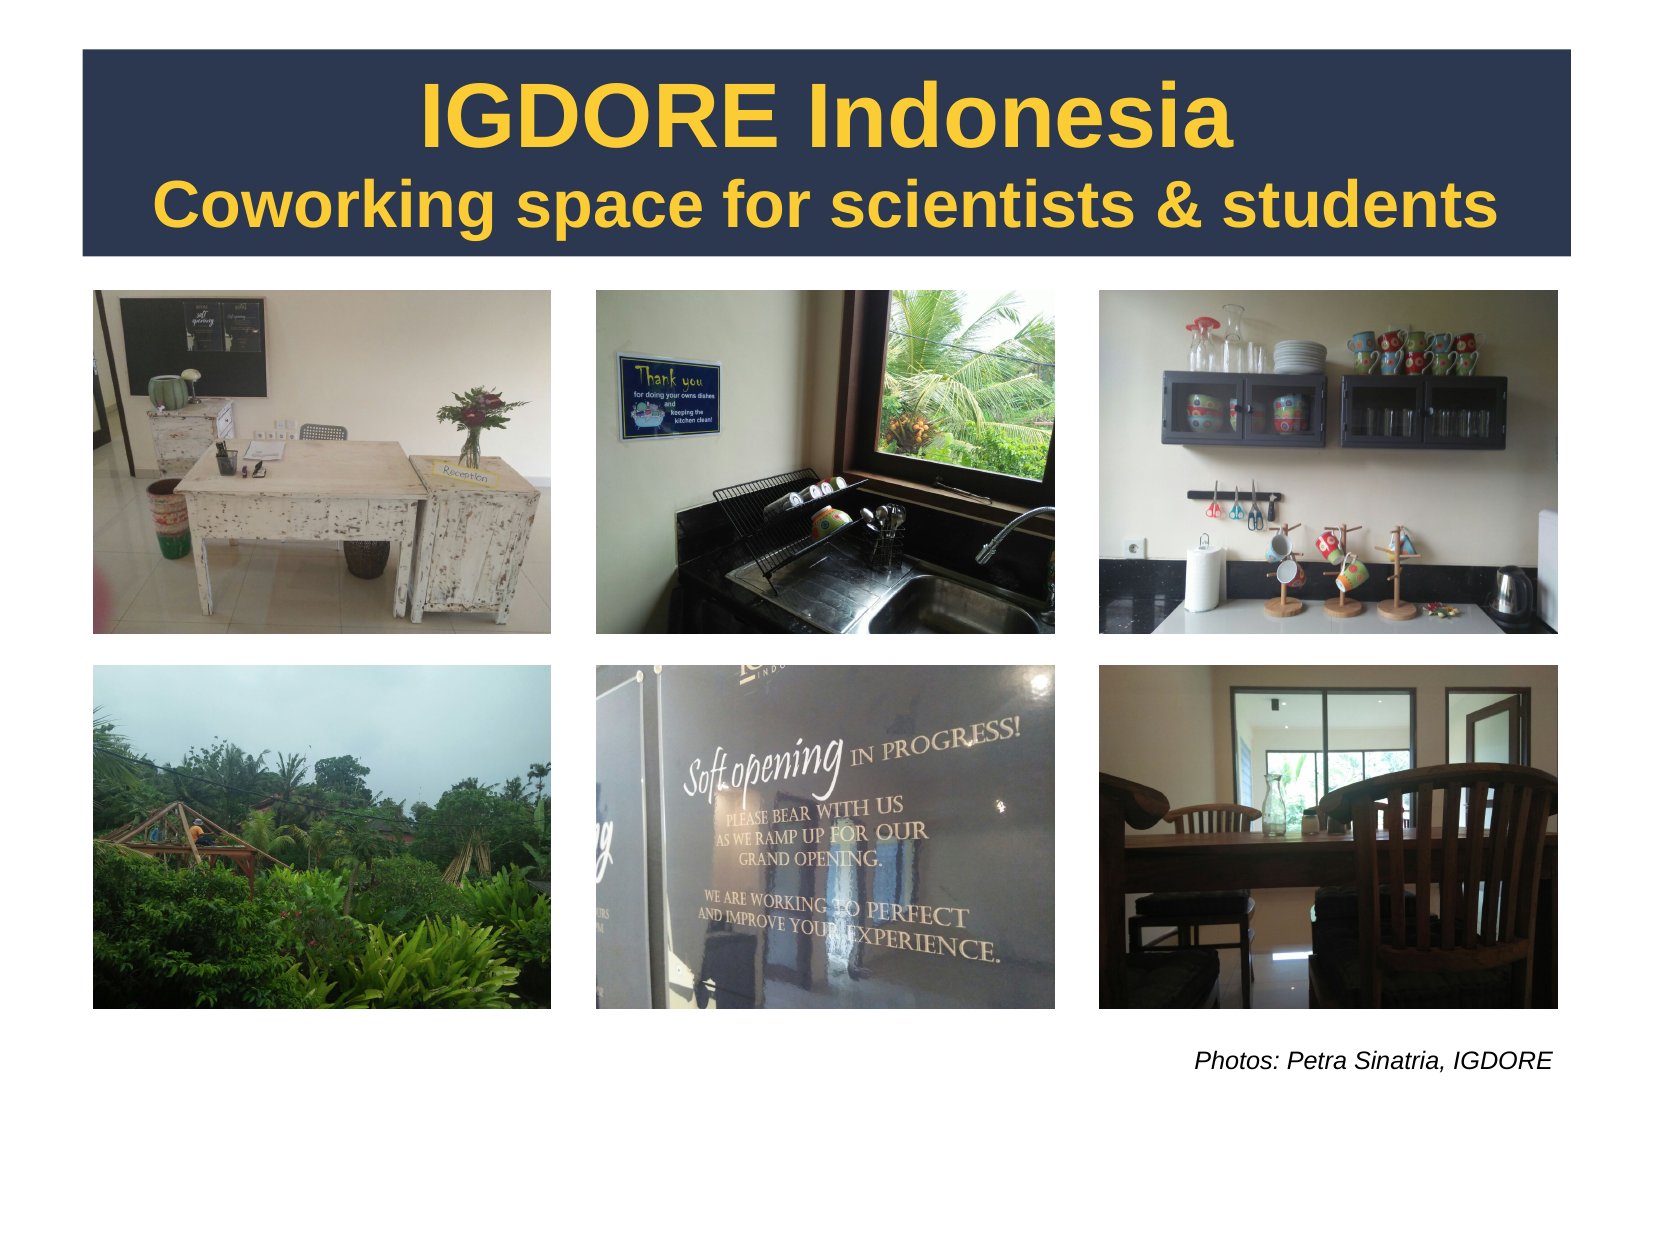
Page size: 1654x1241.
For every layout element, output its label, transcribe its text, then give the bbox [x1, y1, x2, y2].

picture [93, 290, 551, 634]
text_box Photos: Petra Sinatria, IGDORE [1134, 1046, 1560, 1099]
picture [596, 290, 1055, 634]
picture [596, 665, 1055, 1009]
picture [1099, 290, 1558, 634]
picture [1099, 665, 1558, 1009]
title IGDORE Indonesia Coworking space for scientists & students [82, 49, 1571, 257]
picture [93, 665, 551, 1009]
